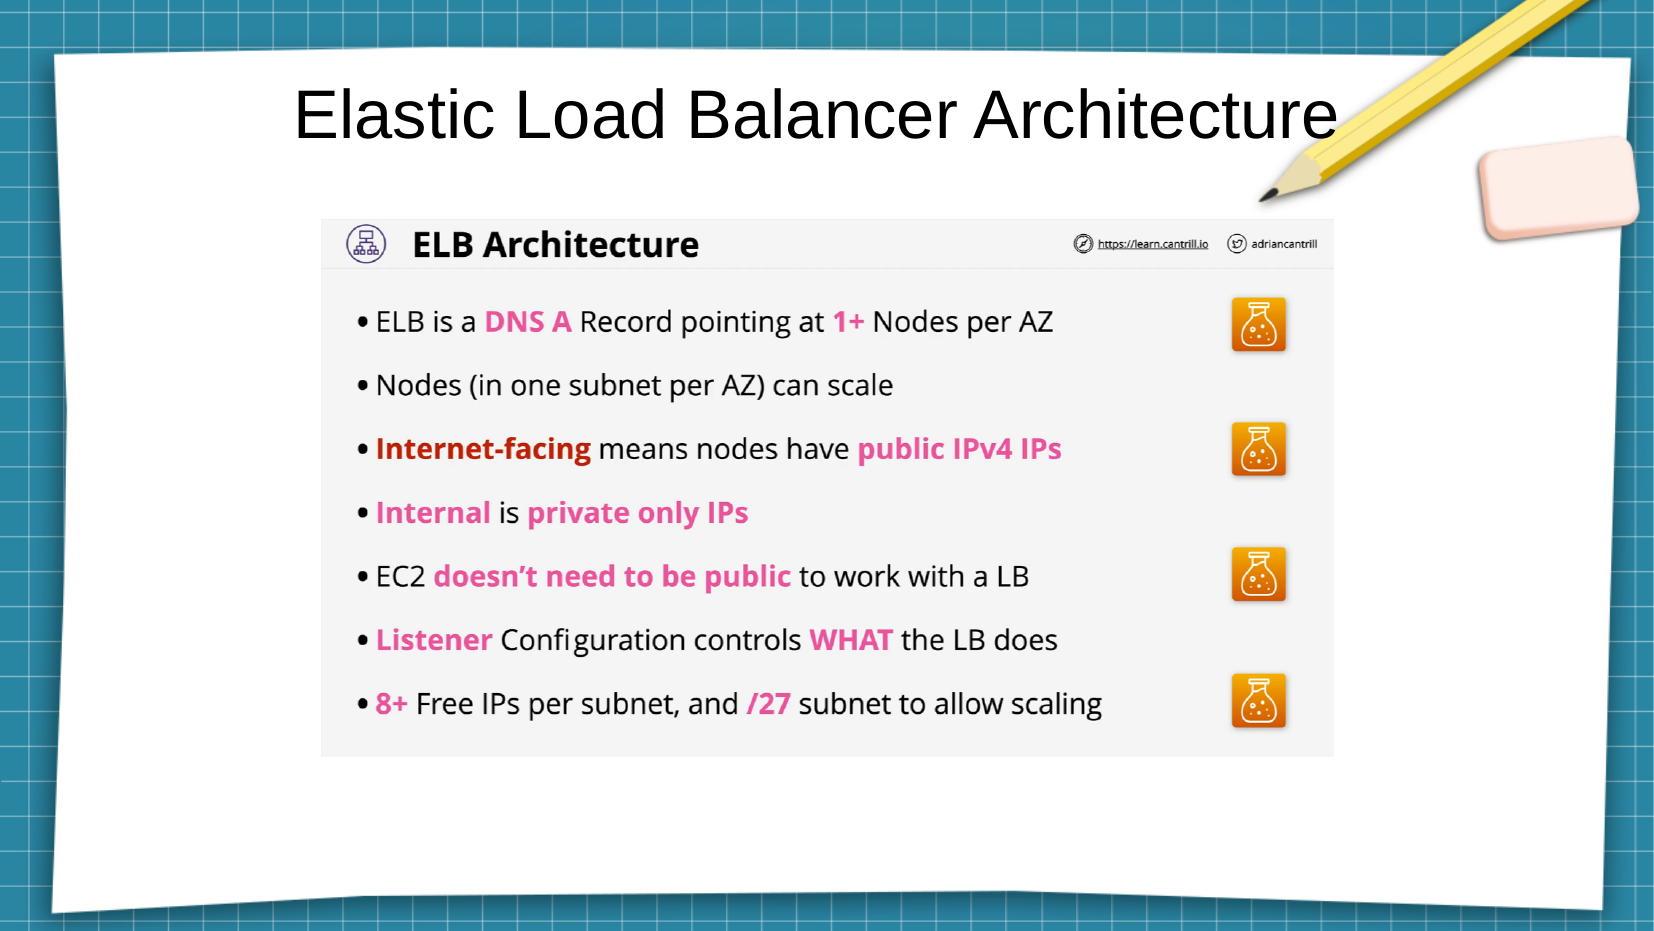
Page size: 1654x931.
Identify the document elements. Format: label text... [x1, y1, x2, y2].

title Elastic Load Balancer Architecture [82, 37, 1571, 193]
picture [0, 0, 1654, 931]
